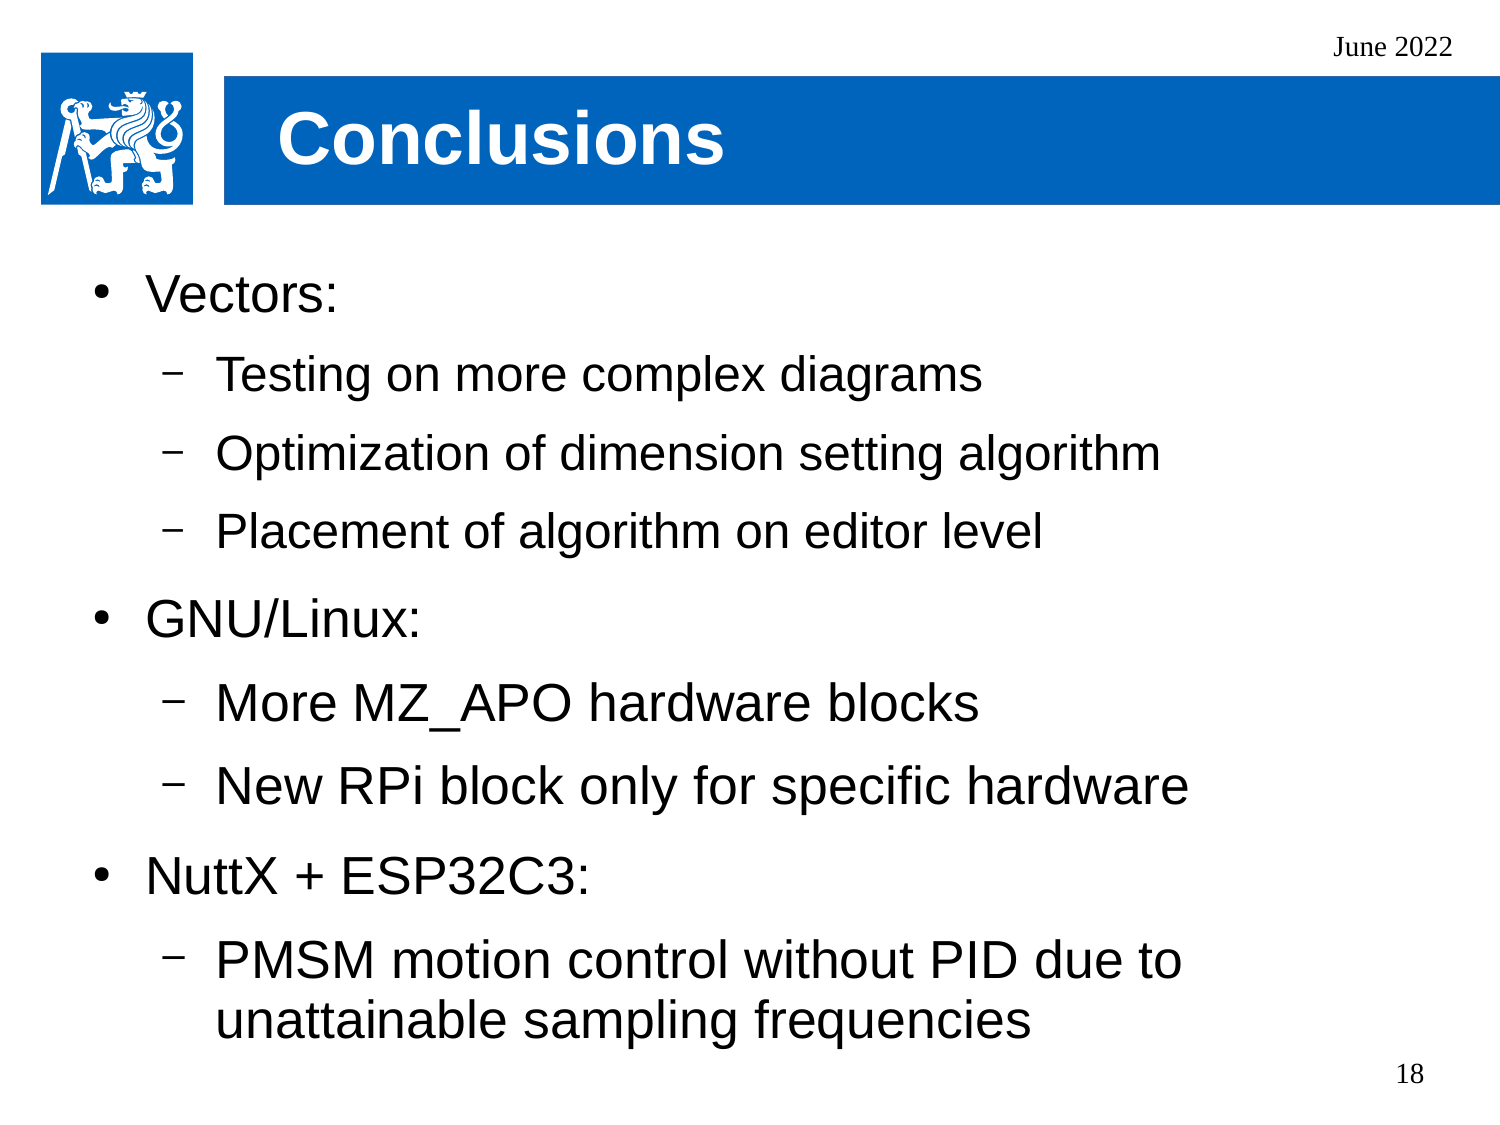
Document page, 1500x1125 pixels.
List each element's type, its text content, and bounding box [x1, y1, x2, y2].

list Vectors: Testing on more complex diagrams Optimization of dimension setting algorithm Placement of algorithm on editor level GNU/Linux: More MZ_APO hardware blocks New RPi block only for specific hardware NuttX + ESP32C3: PMSM motion control without PID due to unattainable sampling frequencies [75, 263, 1425, 1051]
title Conclusions [277, 44, 1500, 181]
